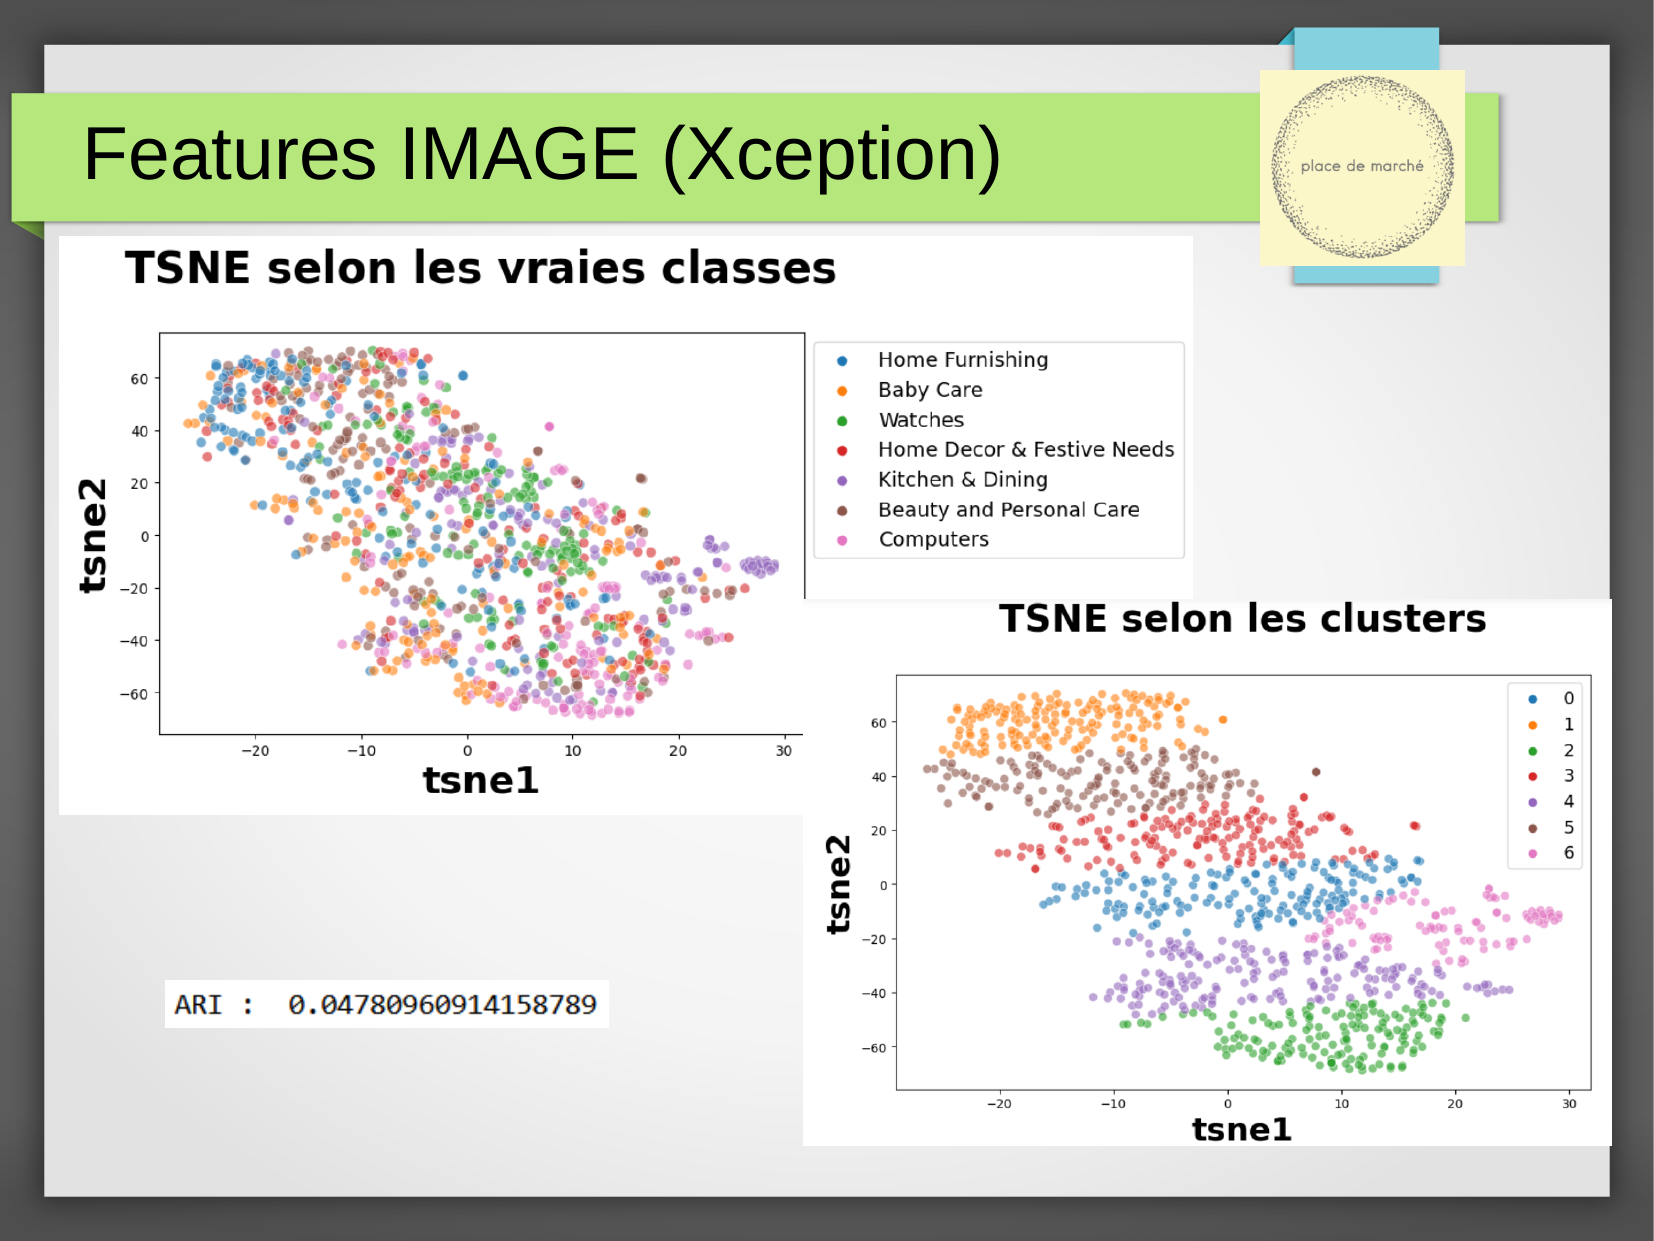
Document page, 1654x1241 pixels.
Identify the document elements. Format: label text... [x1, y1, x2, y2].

picture [0, 0, 1654, 1241]
title Features IMAGE (Xception) [82, 94, 1260, 213]
